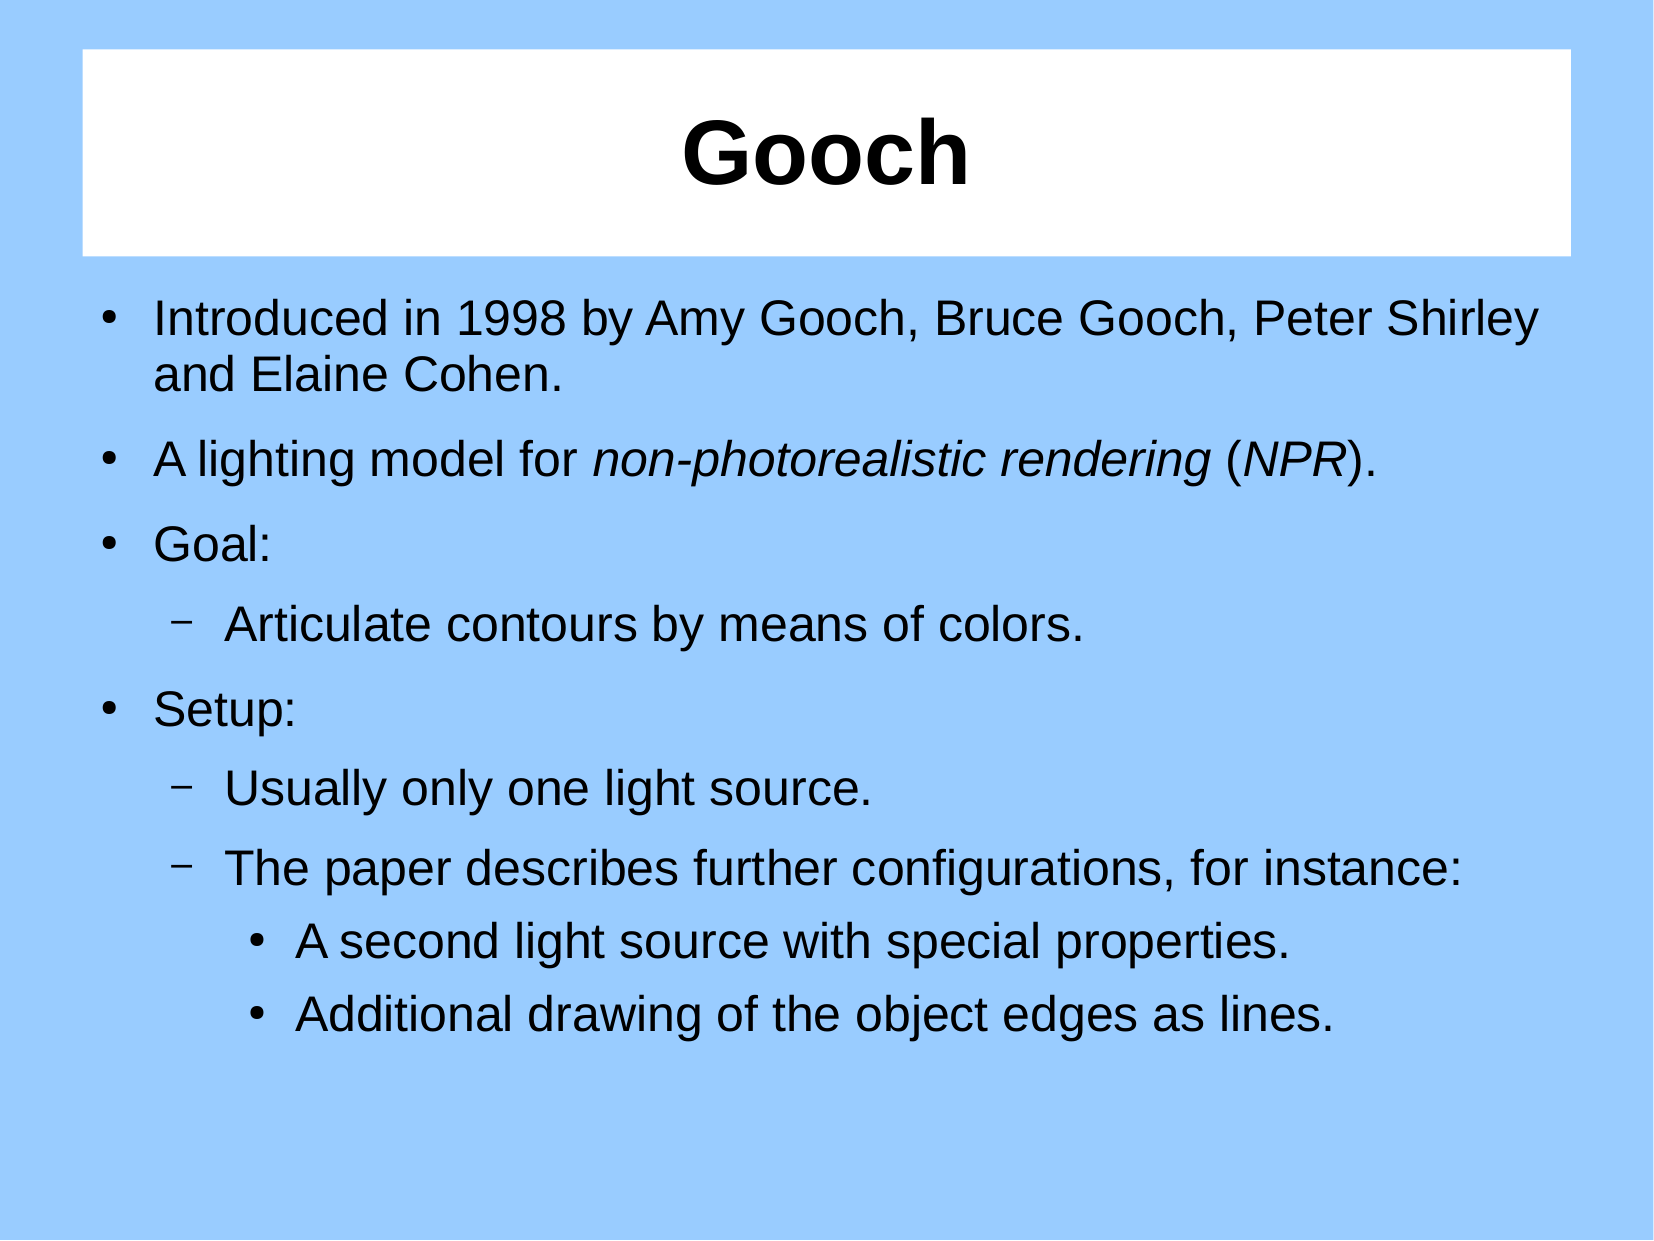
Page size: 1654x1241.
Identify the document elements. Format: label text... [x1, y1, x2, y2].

title Gooch [82, 49, 1571, 257]
list Introduced in 1998 by Amy Gooch, Bruce Gooch, Peter Shirley and Elaine Cohen. A lighting model for non-photorealistic rendering (NPR). Goal: Articulate contours by means of colors. Setup: Usually only one light source. The paper describes further configurations, for instance: A second light source with special properties. Additional drawing of the object edges as lines. [82, 290, 1571, 1170]
